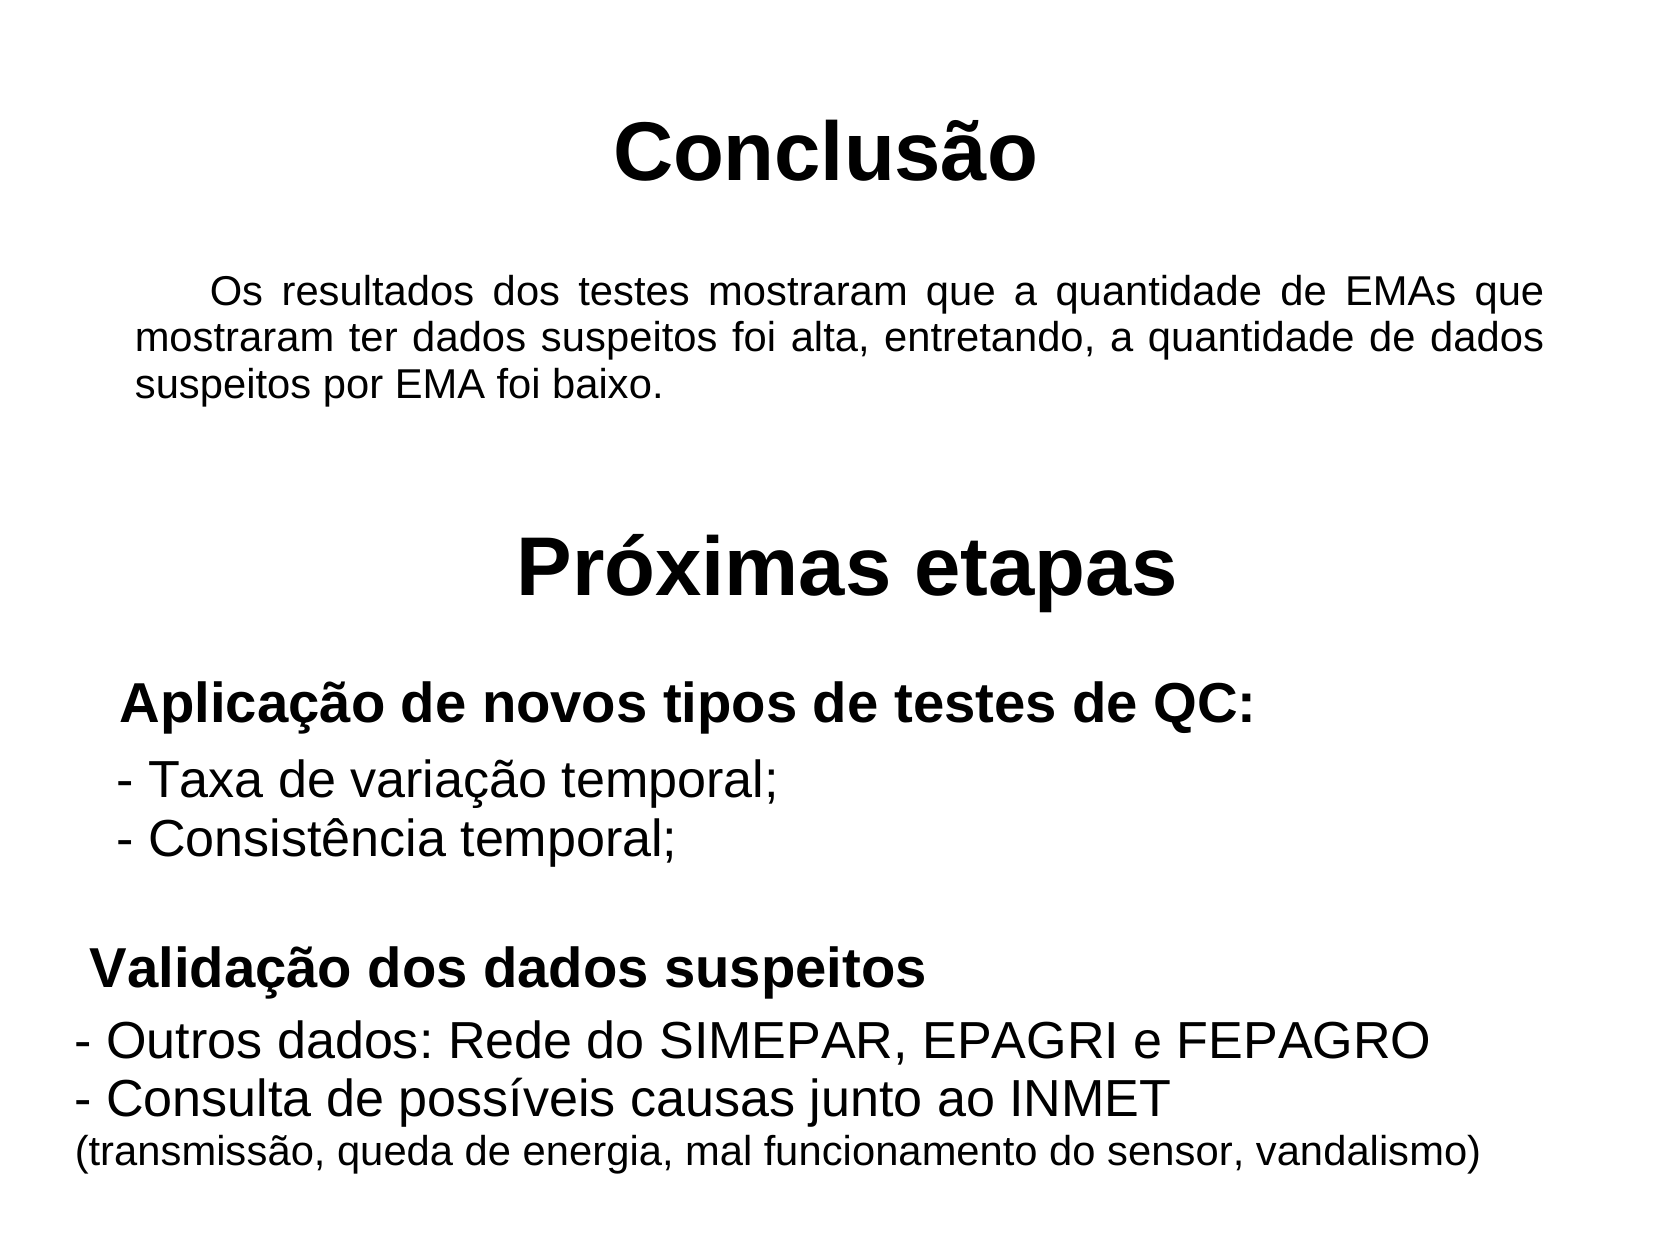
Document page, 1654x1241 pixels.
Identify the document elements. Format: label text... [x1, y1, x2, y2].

text_box Os resultados dos testes mostraram que a quantidade de EMAs que mostraram ter dados suspeitos foi alta, entretando, a quantidade de dados suspeitos por EMA foi baixo. [120, 260, 1561, 466]
text_box Validação dos dados suspeitos [75, 930, 1501, 1005]
text_box Aplicação de novos tipos de testes de QC: [105, 665, 1291, 751]
title Conclusão [82, 49, 1569, 255]
text_box - Outros dados: Rede do SIMEPAR, EPAGRI e FEPAGRO - Consulta de possíveis causas junto ao INMET (transmissão, queda de energia, mal funcionamento do sensor, vandalismo) [60, 1005, 1591, 1241]
text_box - Taxa de variação temporal; - Consistência temporal; [101, 744, 868, 887]
text_box Próximas etapas [360, 466, 1336, 671]
